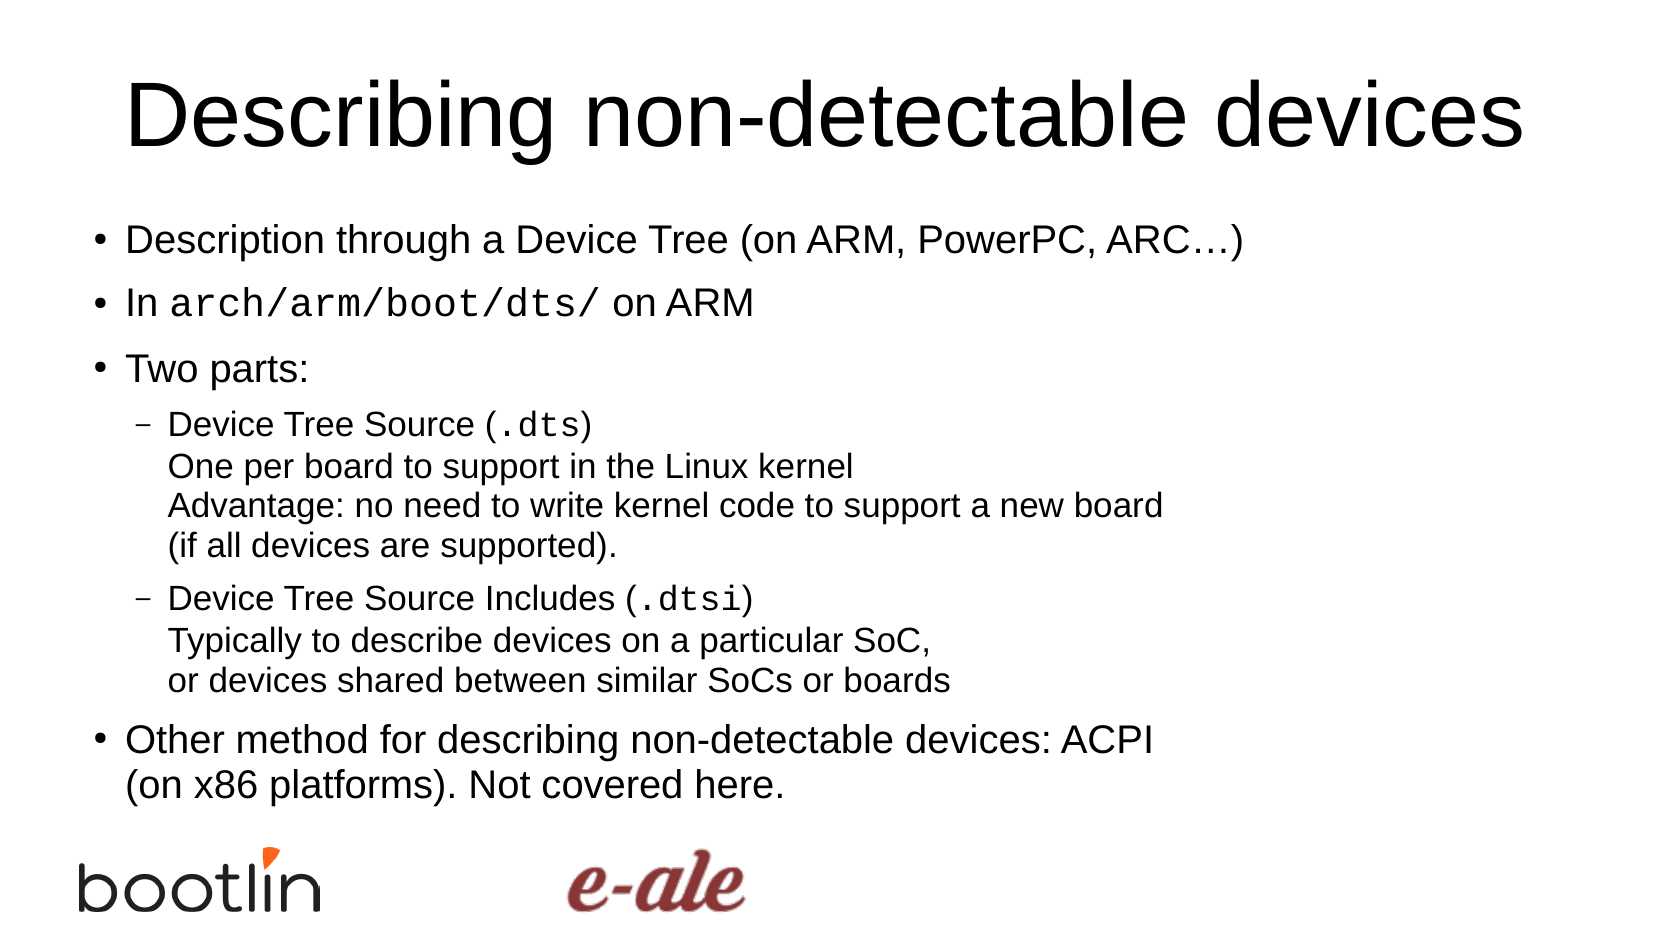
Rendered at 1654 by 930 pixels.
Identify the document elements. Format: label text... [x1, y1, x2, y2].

title Describing non-detectable devices [82, 37, 1571, 193]
list Description through a Device Tree (on ARM, PowerPC, ARC…) In arch/arm/boot/dts/ on ARM Two parts: Device Tree Source (.dts) One per board to support in the Linux kernel Advantage: no need to write kernel code to support a new board (if all devices are supported). Device Tree Source Includes (.dtsi) Typically to describe devices on a particular SoC, or devices shared between similar SoCs or boards Other method for describing non-detectable devices: ACPI (on x86 platforms). Not covered here. [82, 217, 1571, 811]
picture [565, 847, 749, 915]
picture [79, 847, 320, 912]
